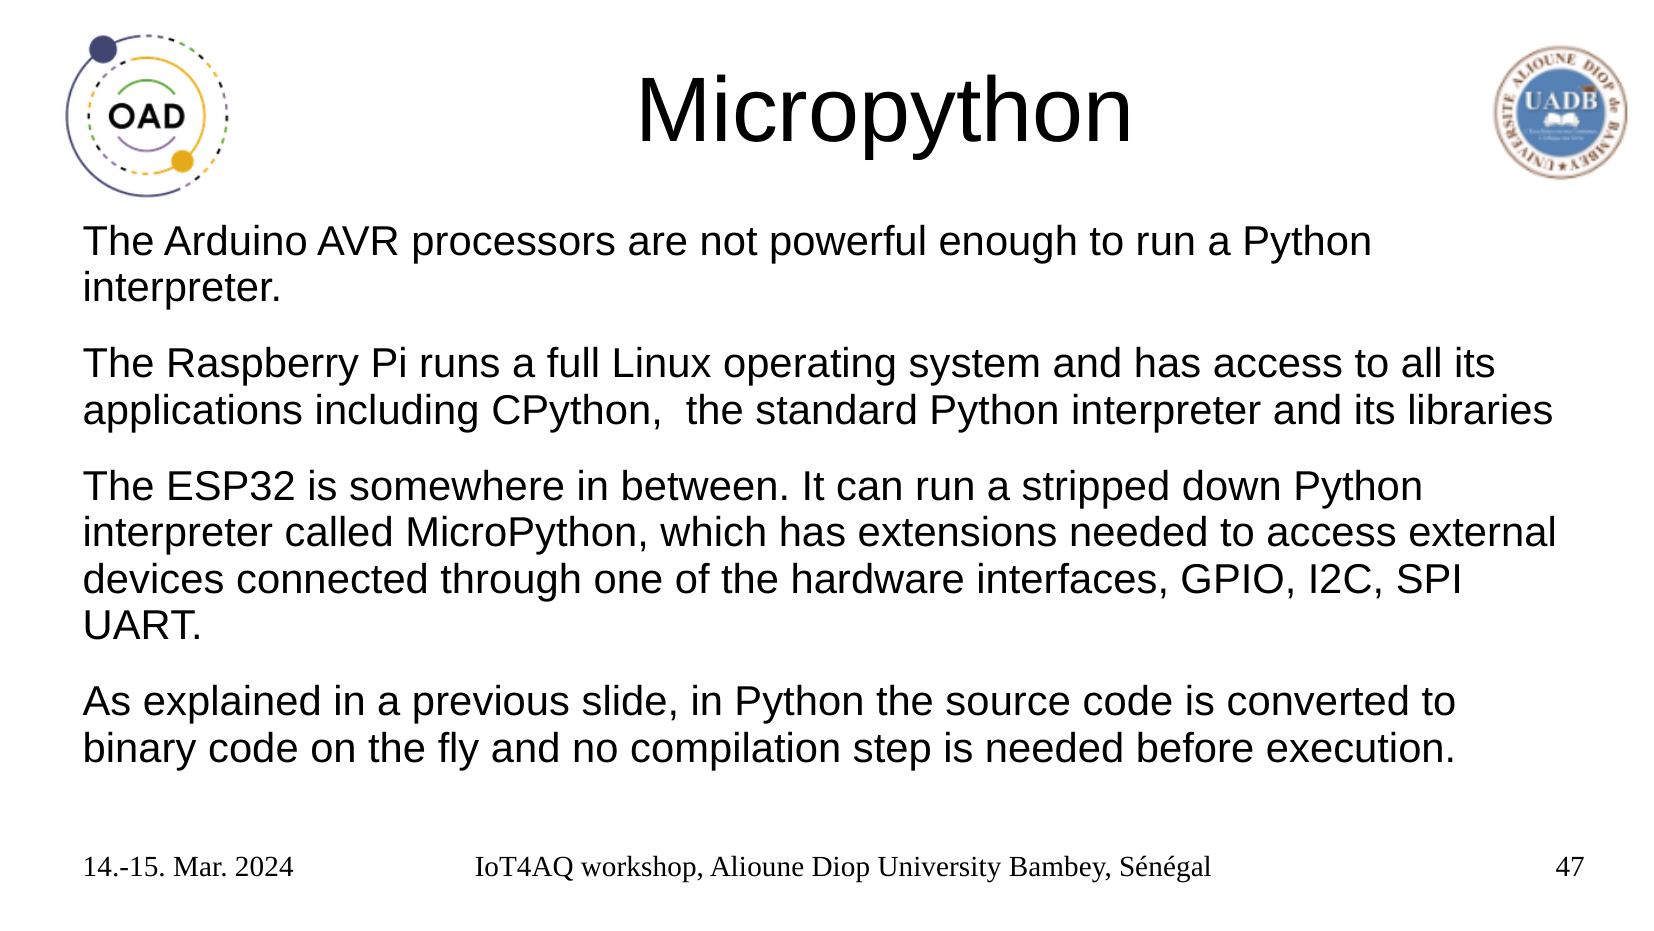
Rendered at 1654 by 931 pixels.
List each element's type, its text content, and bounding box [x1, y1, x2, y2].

title Micropython [301, 32, 1469, 188]
picture [25, 20, 263, 218]
picture [1482, 37, 1641, 188]
list The Arduino AVR processors are not powerful enough to run a Python interpreter. The Raspberry Pi runs a full Linux operating system and has access to all its applications including CPython, the standard Python interpreter and its libraries The ESP32 is somewhere in between. It can run a stripped down Python interpreter called MicroPython, which has extensions needed to access external devices connected through one of the hardware interfaces, GPIO, I2C, SPI UART. As explained in a previous slide, in Python the source code is converted to binary code on the fly and no compilation step is needed before execution. [82, 217, 1571, 788]
